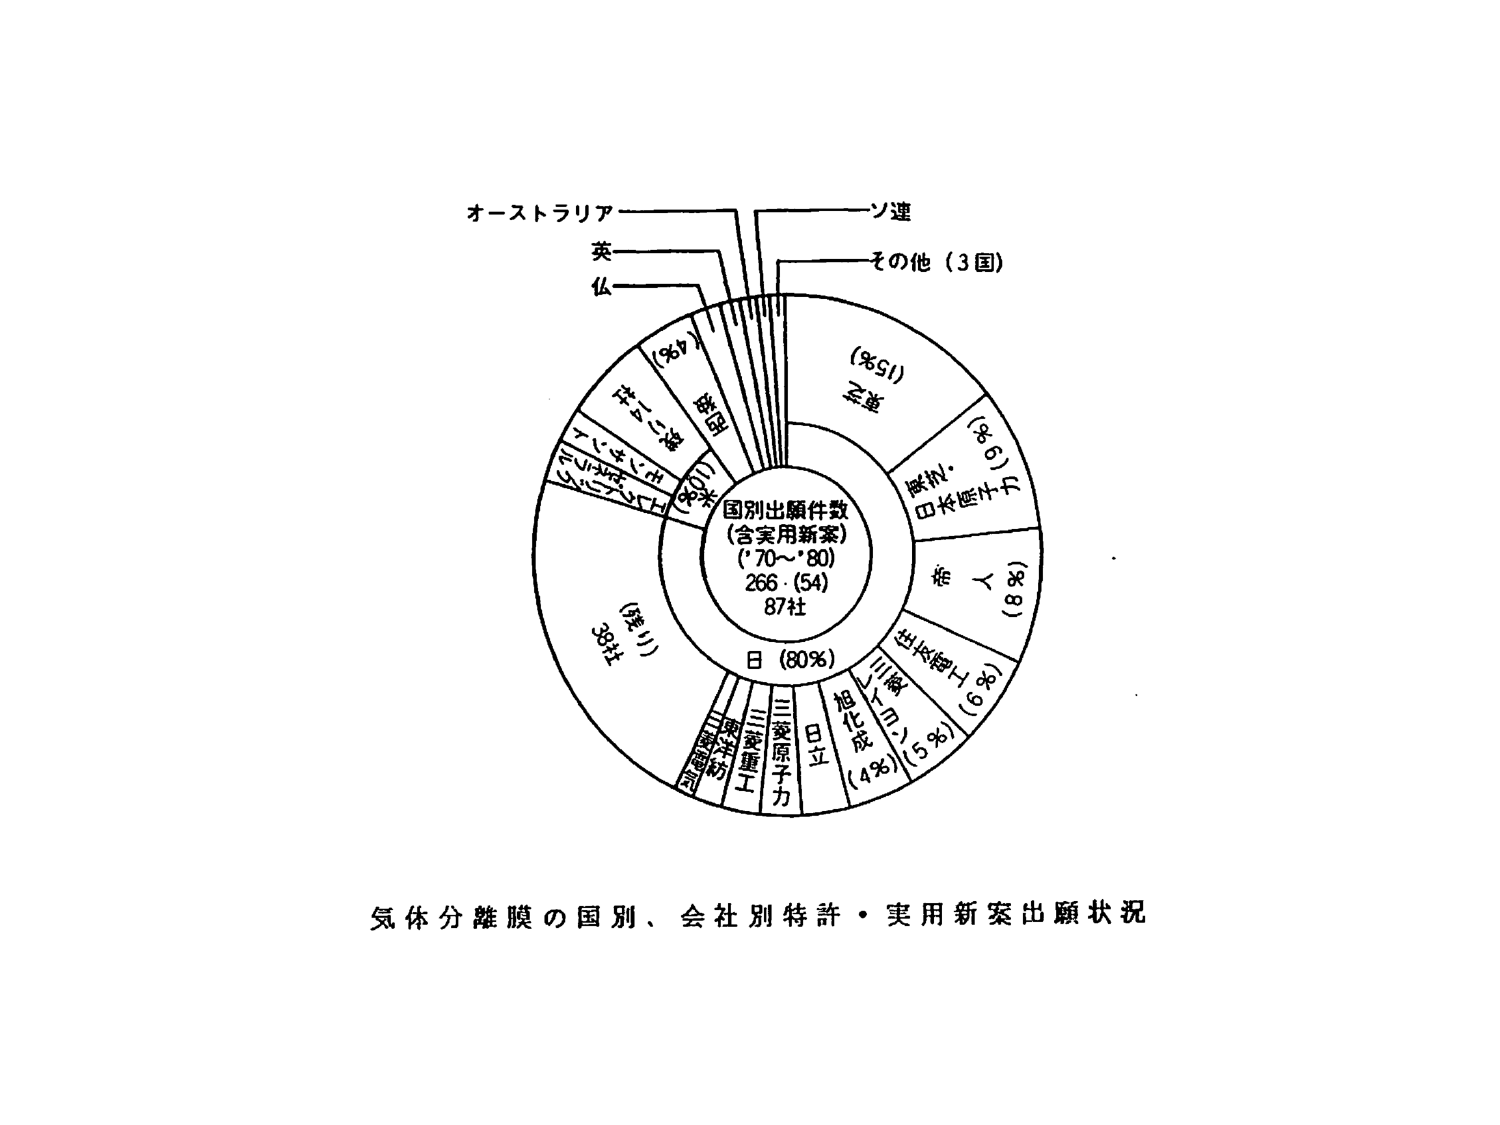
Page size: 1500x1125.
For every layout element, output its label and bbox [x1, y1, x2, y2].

picture [309, 142, 1177, 961]
